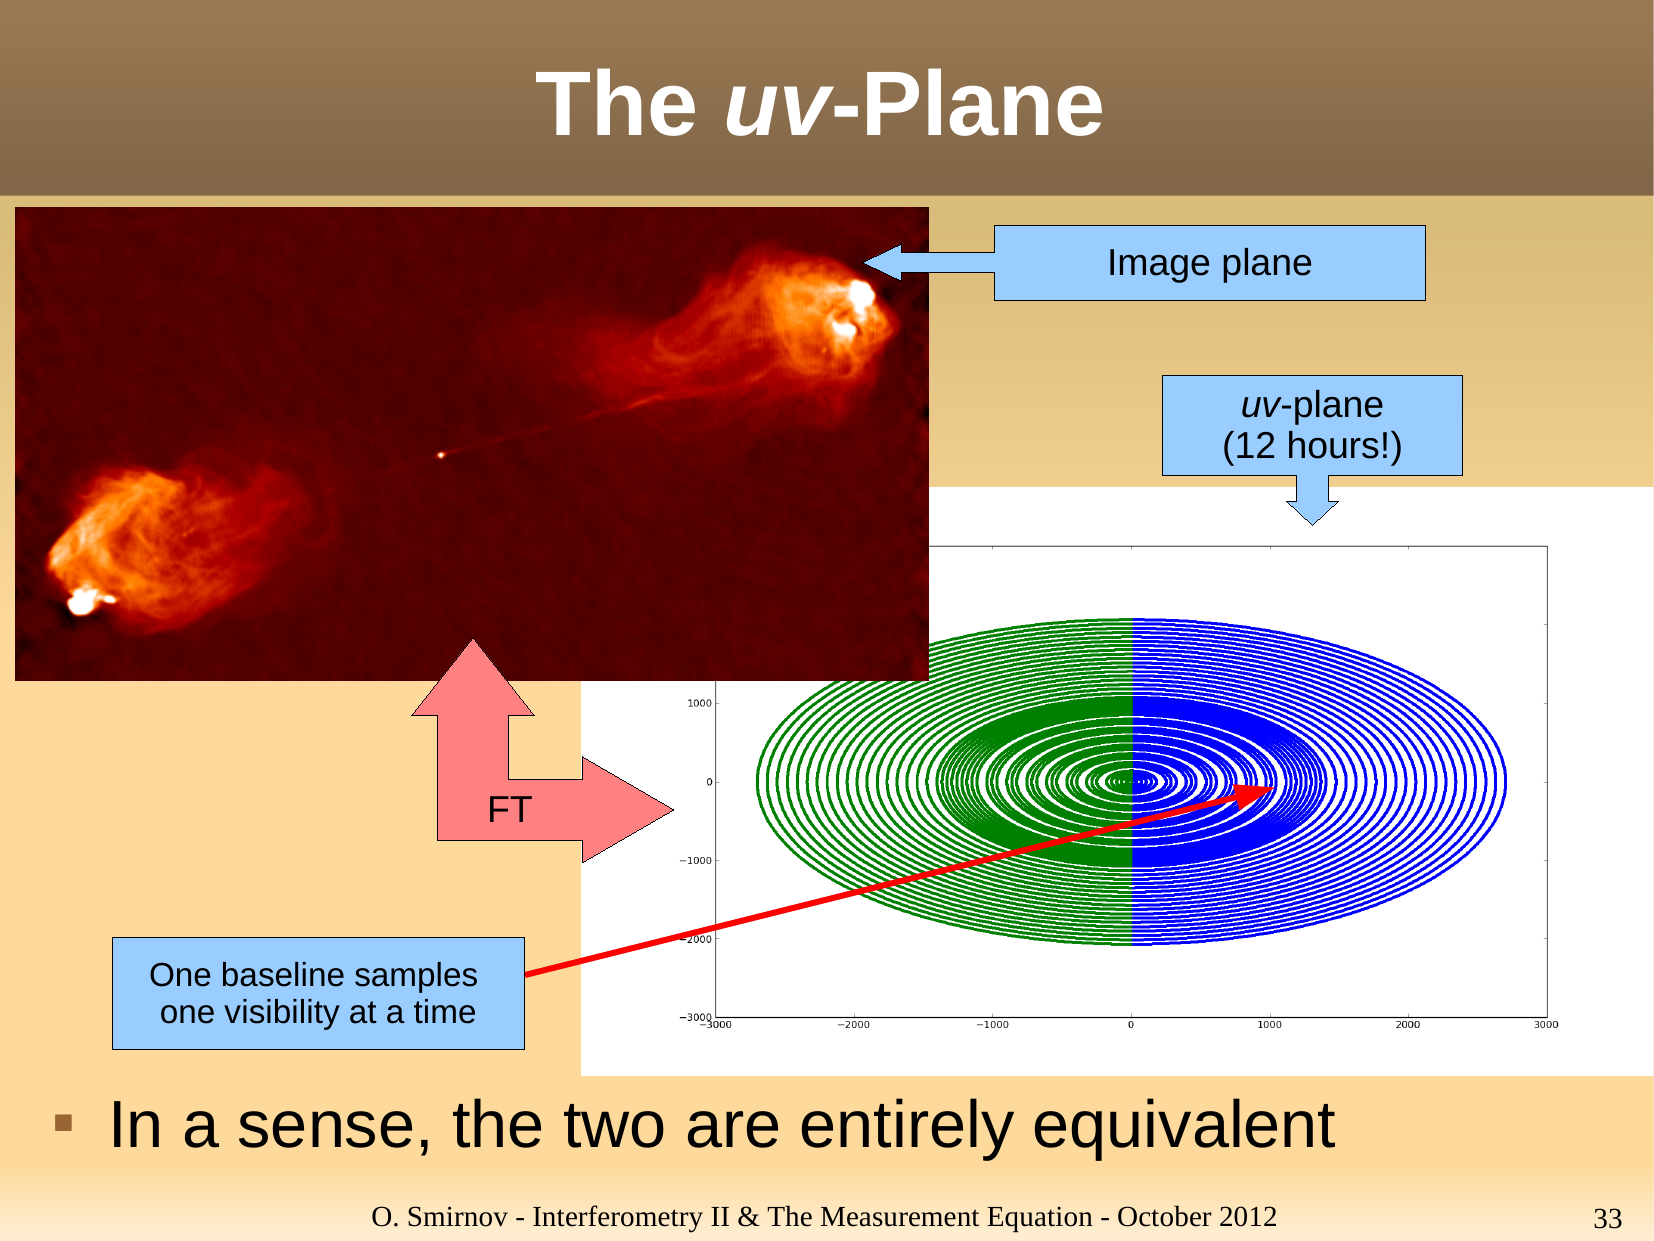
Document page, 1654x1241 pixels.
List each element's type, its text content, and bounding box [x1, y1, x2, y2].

text_box One baseline samples one visibility at a time [112, 937, 525, 1050]
text_box uv-plane (12 hours!) [1162, 375, 1463, 526]
picture [0, 0, 1654, 1241]
text_box FT [411, 637, 674, 863]
list In a sense, the two are entirely equivalent [37, 1087, 1526, 1179]
title The uv-Plane [76, 0, 1565, 208]
text_box Image plane [862, 225, 1426, 301]
